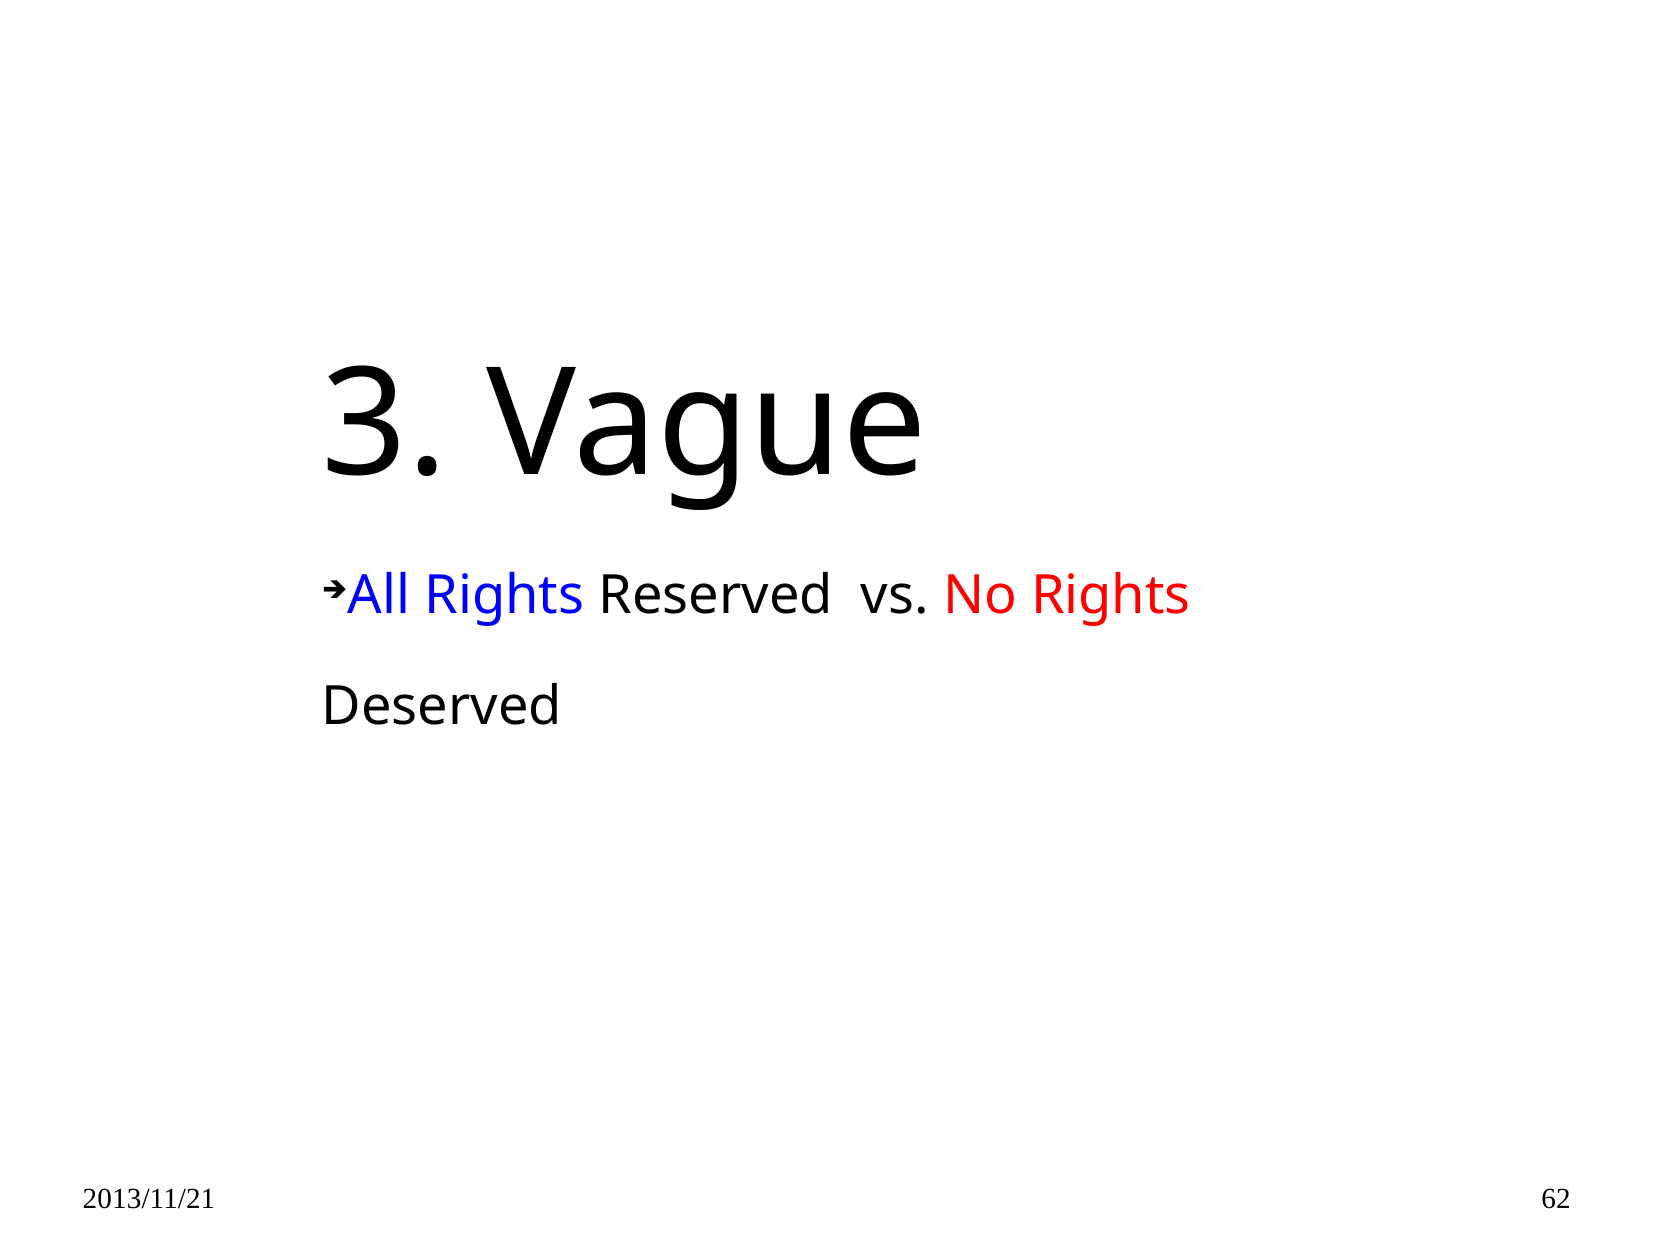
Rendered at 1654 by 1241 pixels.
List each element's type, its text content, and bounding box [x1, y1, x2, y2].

text_box 3. Vague All Rights Reserved vs. No Rights Deserved [307, 307, 1459, 594]
